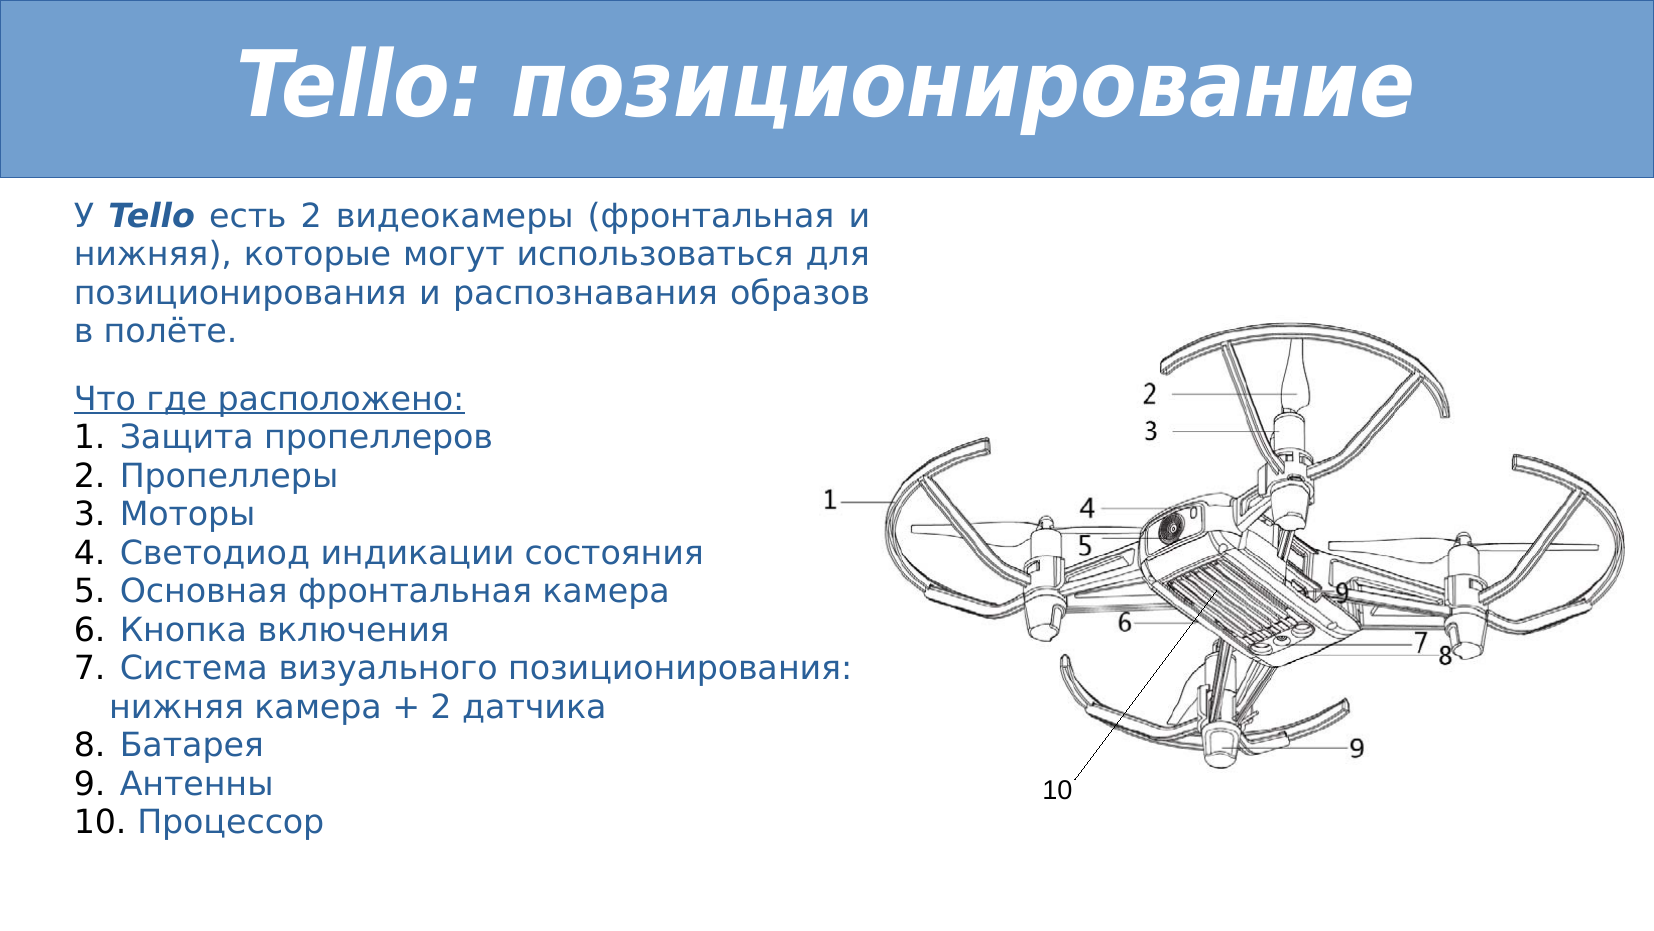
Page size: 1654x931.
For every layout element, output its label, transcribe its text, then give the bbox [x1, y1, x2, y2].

text_box 10 [1027, 767, 1099, 815]
text_box [0, 0, 1654, 178]
picture [803, 307, 1641, 780]
text_box Tello: позиционирование [11, 23, 1642, 178]
text_box Что где расположено: Защита пропеллеров Пропеллеры Моторы Светодиод индикации состояния Основная фронтальная камера Кнопка включения Система визуального позиционирования: нижняя камера + 2 датчика Батарея Антенны Процессор [59, 372, 886, 898]
text_box У Tello есть 2 видеокамеры (фронтальная и нижняя), которые могут использоваться для позиционирования и распознавания образов в полёте. [59, 188, 886, 367]
